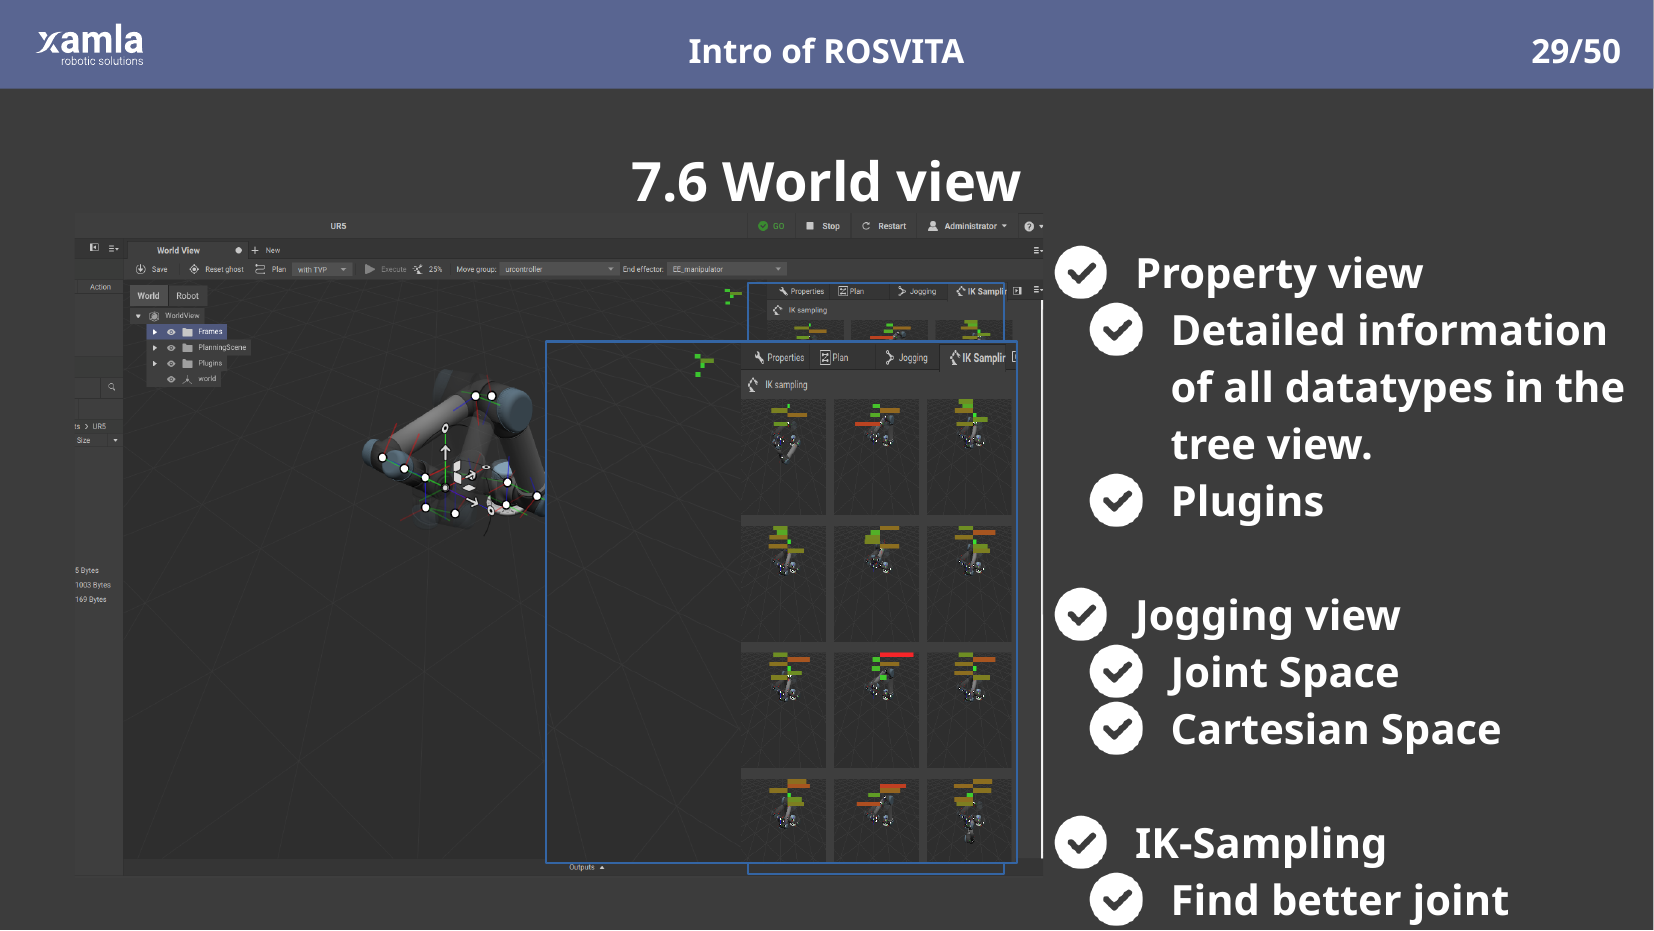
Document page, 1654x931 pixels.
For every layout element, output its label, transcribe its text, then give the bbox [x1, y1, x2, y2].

picture [35, 23, 143, 65]
text_box 29/50 [1511, 20, 1636, 80]
text_box [0, 0, 1654, 89]
text_box 7.6 World view [188, 135, 1465, 223]
text_box Intro of ROSVITA [296, 20, 1357, 80]
picture [74, 213, 1044, 878]
text_box Property view Detailed information of all datatypes in the tree view. Plugins Jogging view Joint Space Cartesian Space IK-Sampling Find better joint values for Pose [1039, 236, 1654, 931]
